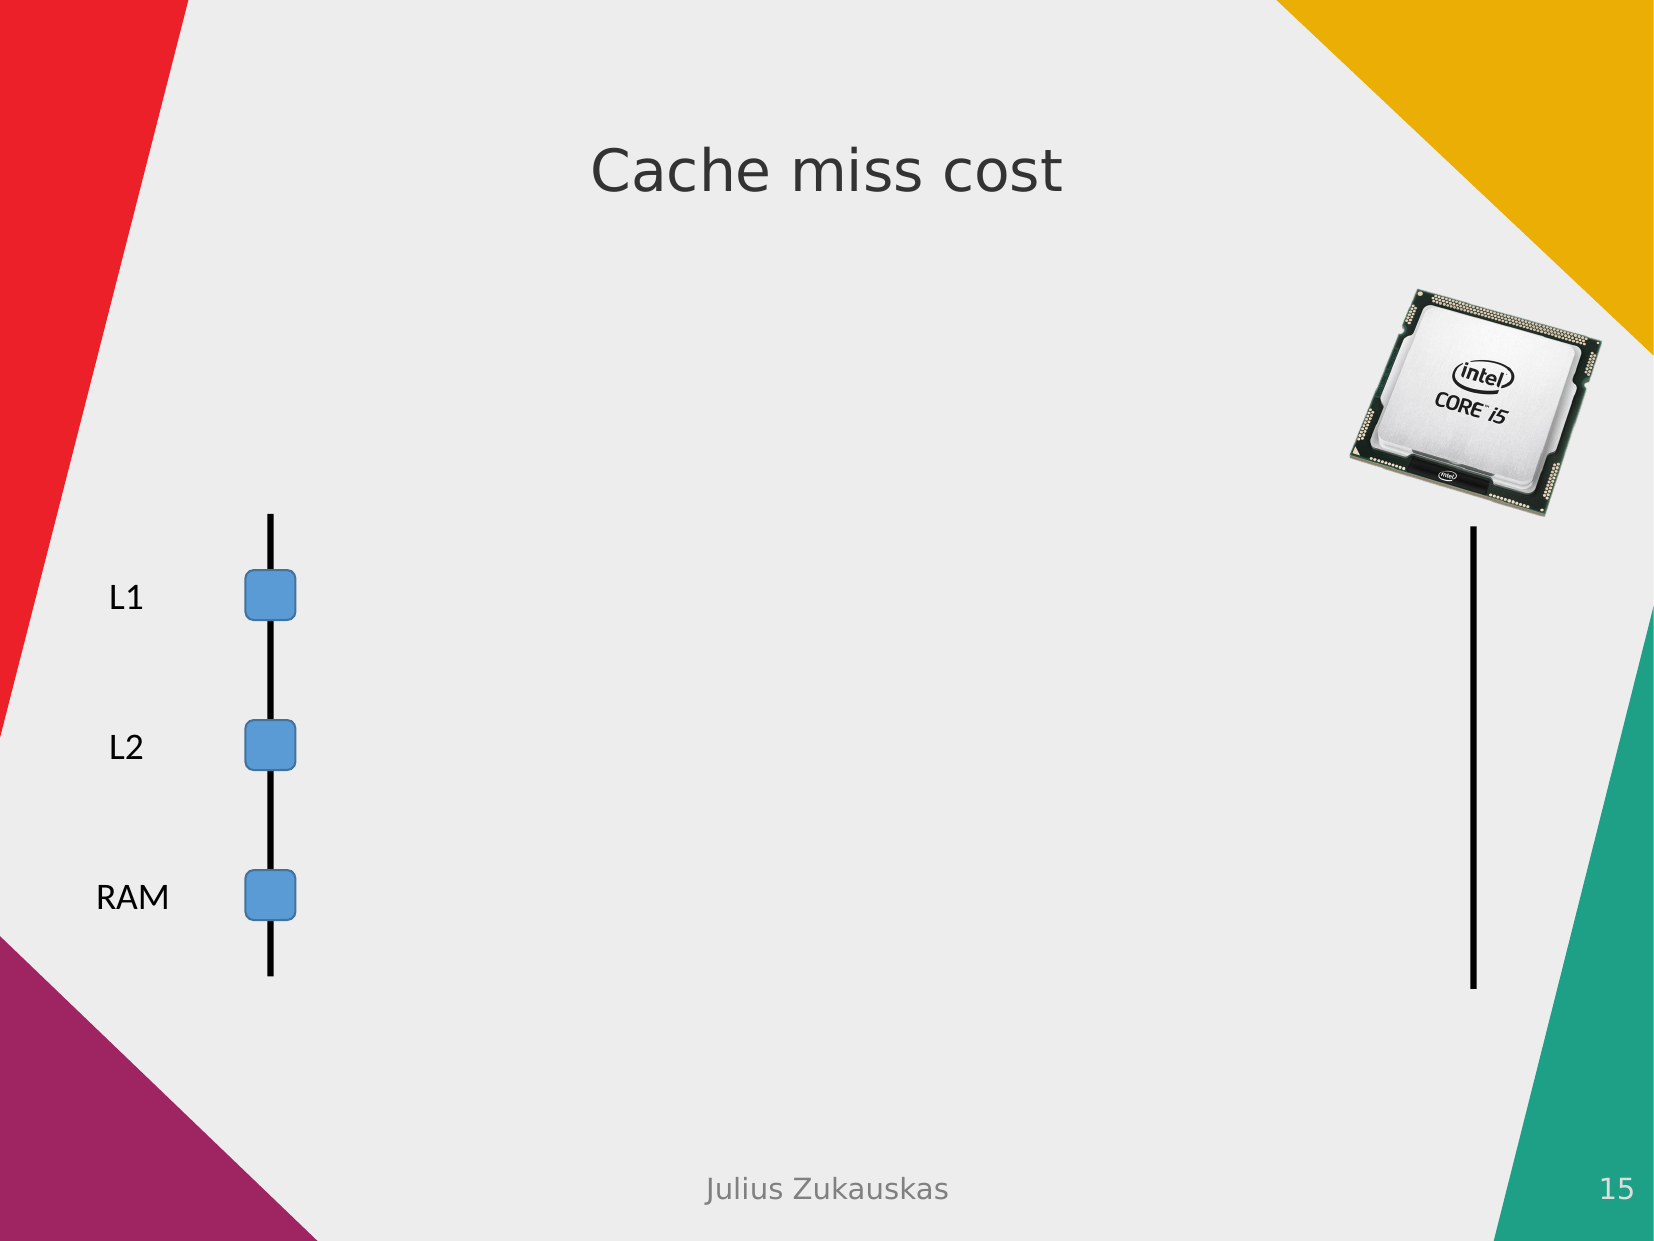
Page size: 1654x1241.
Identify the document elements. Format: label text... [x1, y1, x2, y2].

picture [1344, 271, 1607, 534]
text_box RAM [70, 864, 196, 925]
text_box L1 [82, 564, 171, 625]
text_box [245, 570, 296, 621]
title Cache miss cost [114, 73, 1539, 271]
text_box [245, 720, 296, 771]
text_box [245, 870, 296, 921]
text_box L2 [82, 714, 171, 775]
